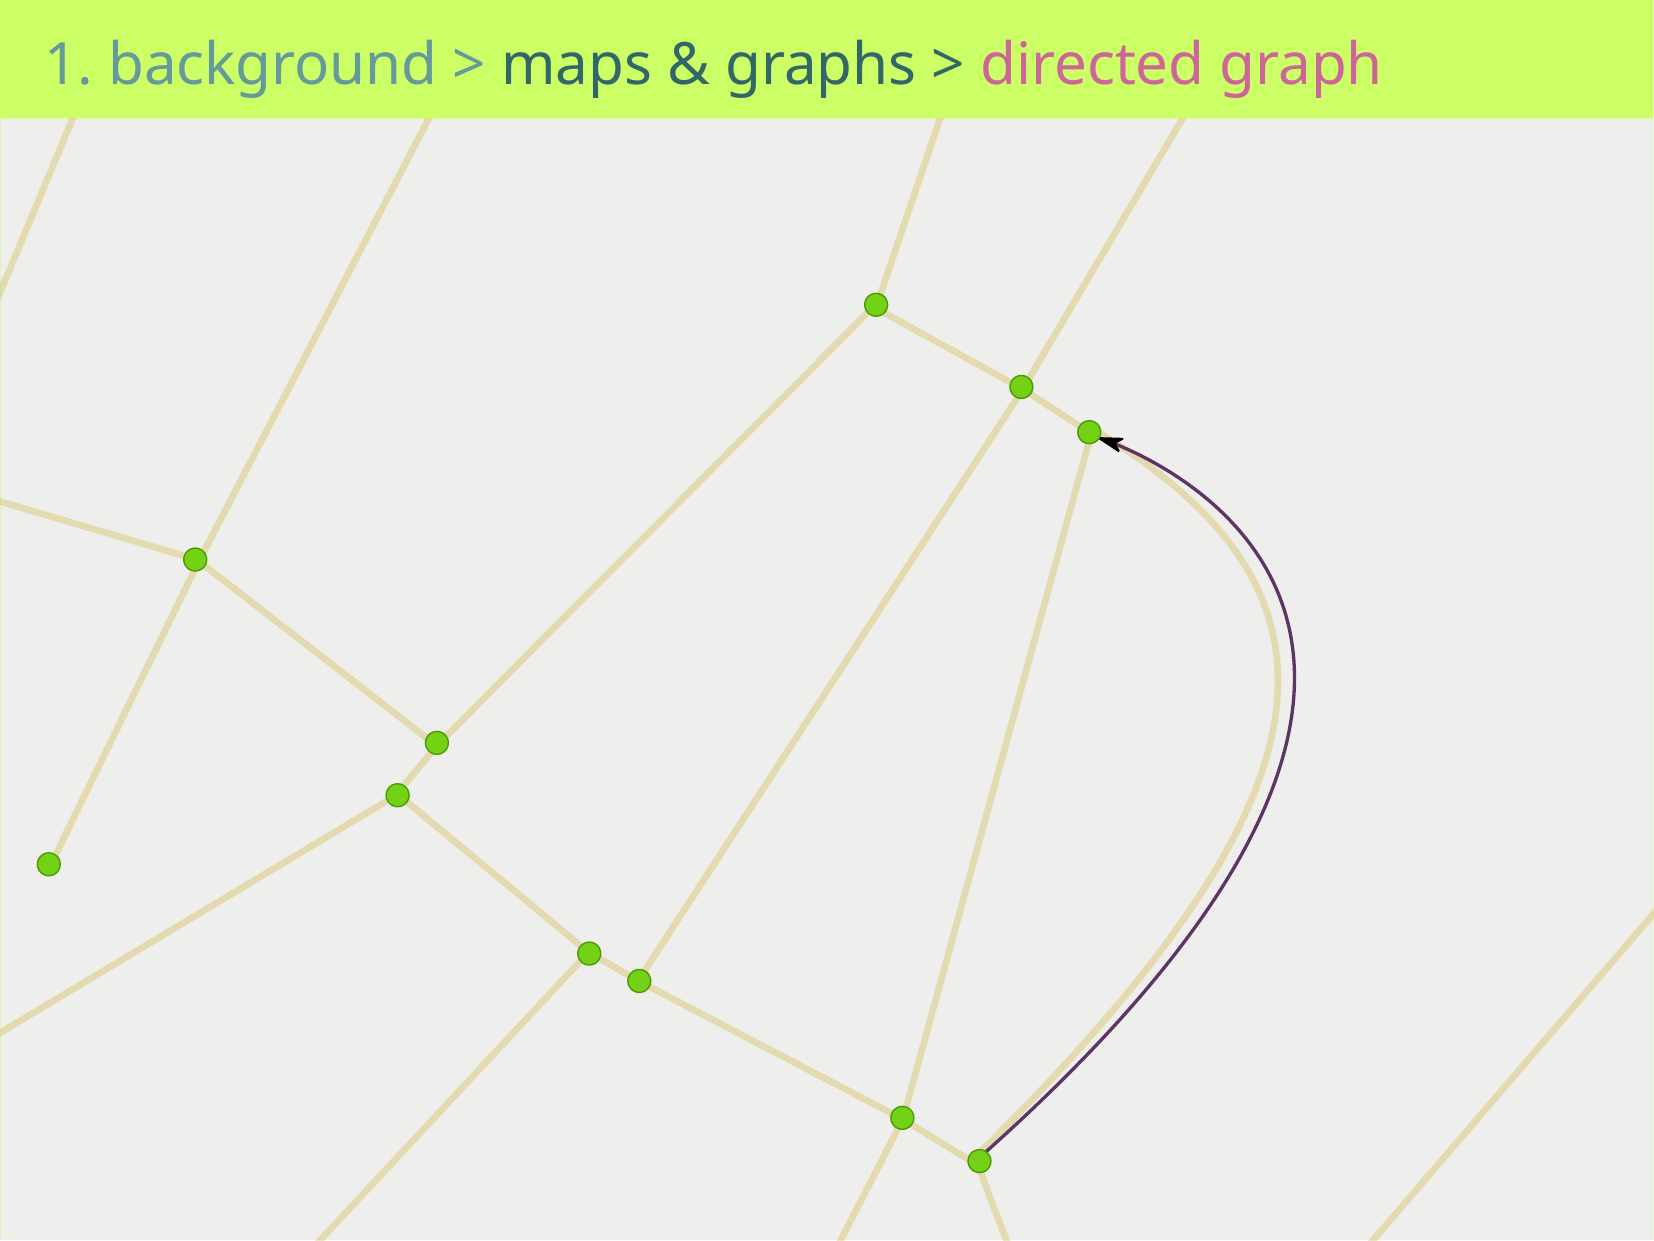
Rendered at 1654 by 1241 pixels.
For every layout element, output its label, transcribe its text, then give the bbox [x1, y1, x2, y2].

picture [0, 118, 1654, 1241]
text_box 1. background > maps & graphs > directed graph [29, 14, 1242, 118]
